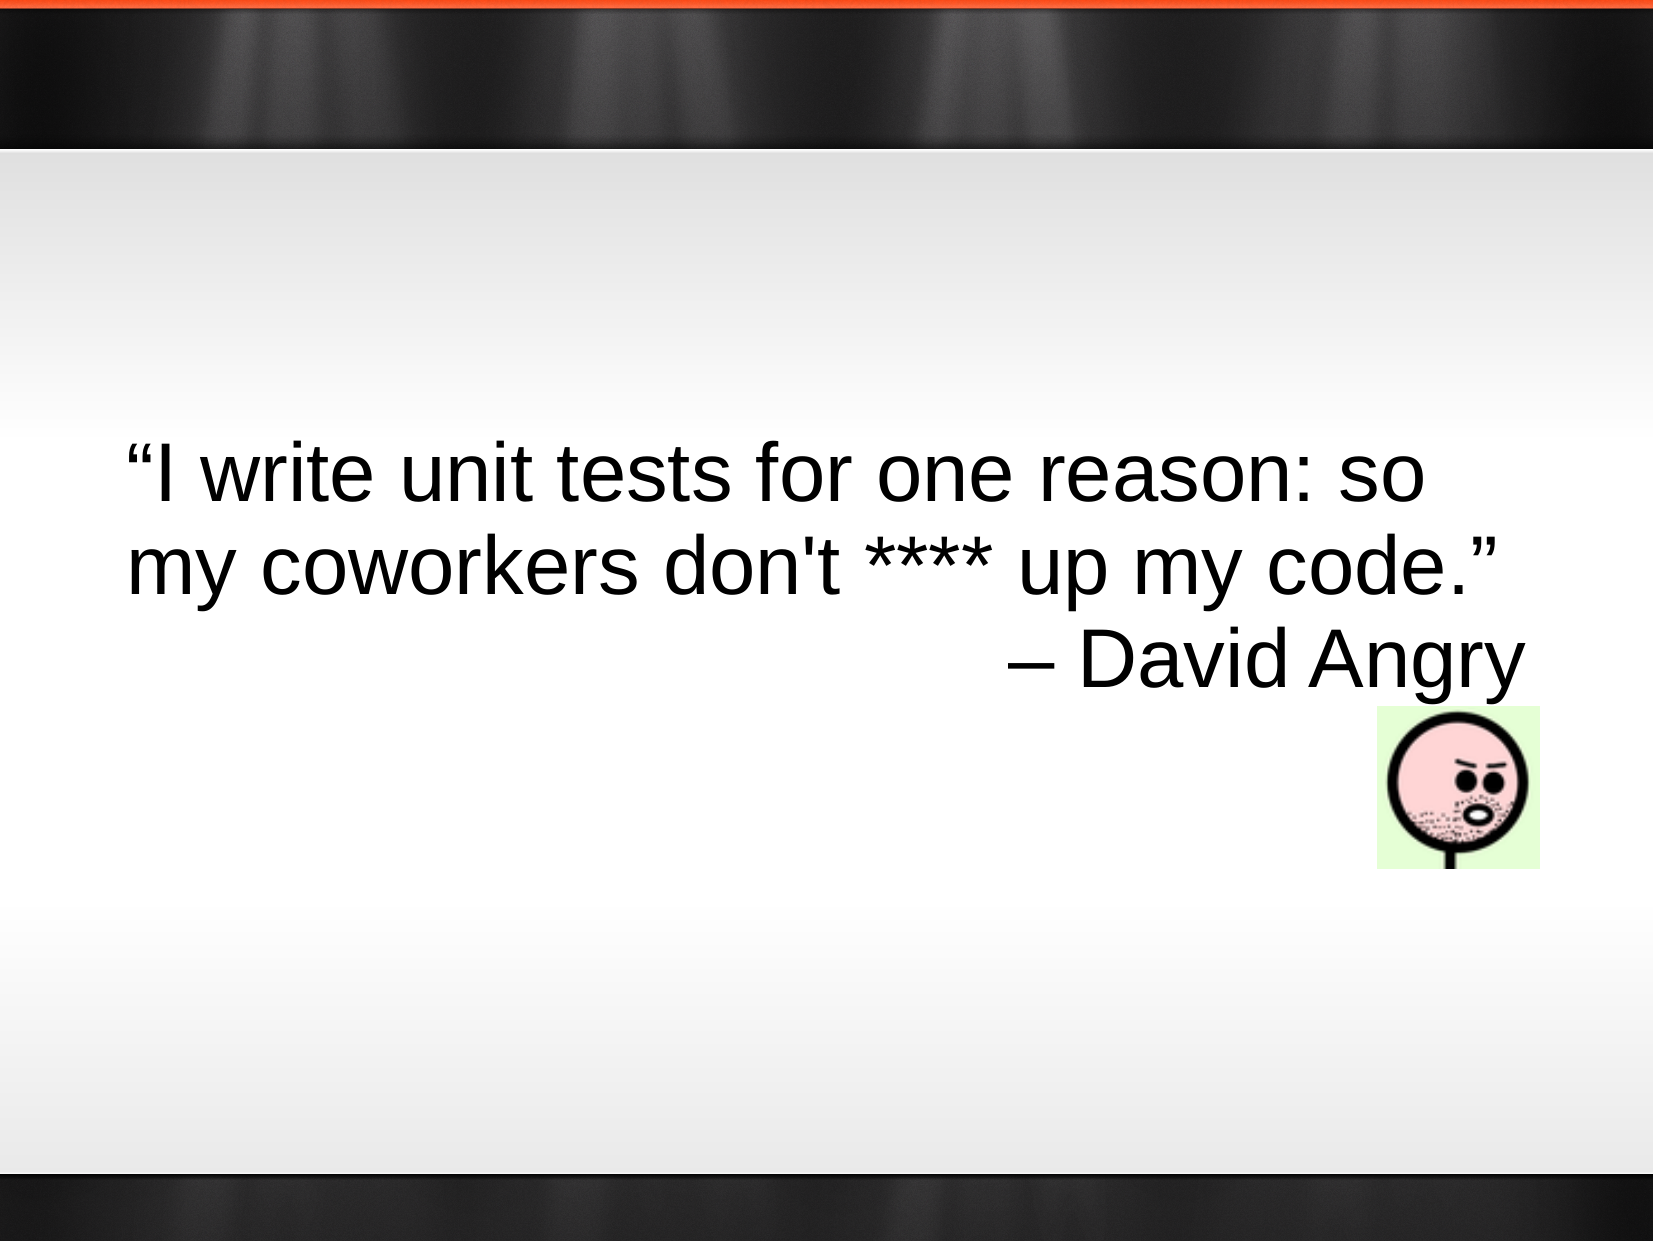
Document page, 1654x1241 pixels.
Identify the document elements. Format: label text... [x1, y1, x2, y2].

subtitle “I write unit tests for one reason: so my coworkers don't **** up my code.” – David Angry [126, 6, 1527, 1125]
picture [0, 0, 1653, 1241]
